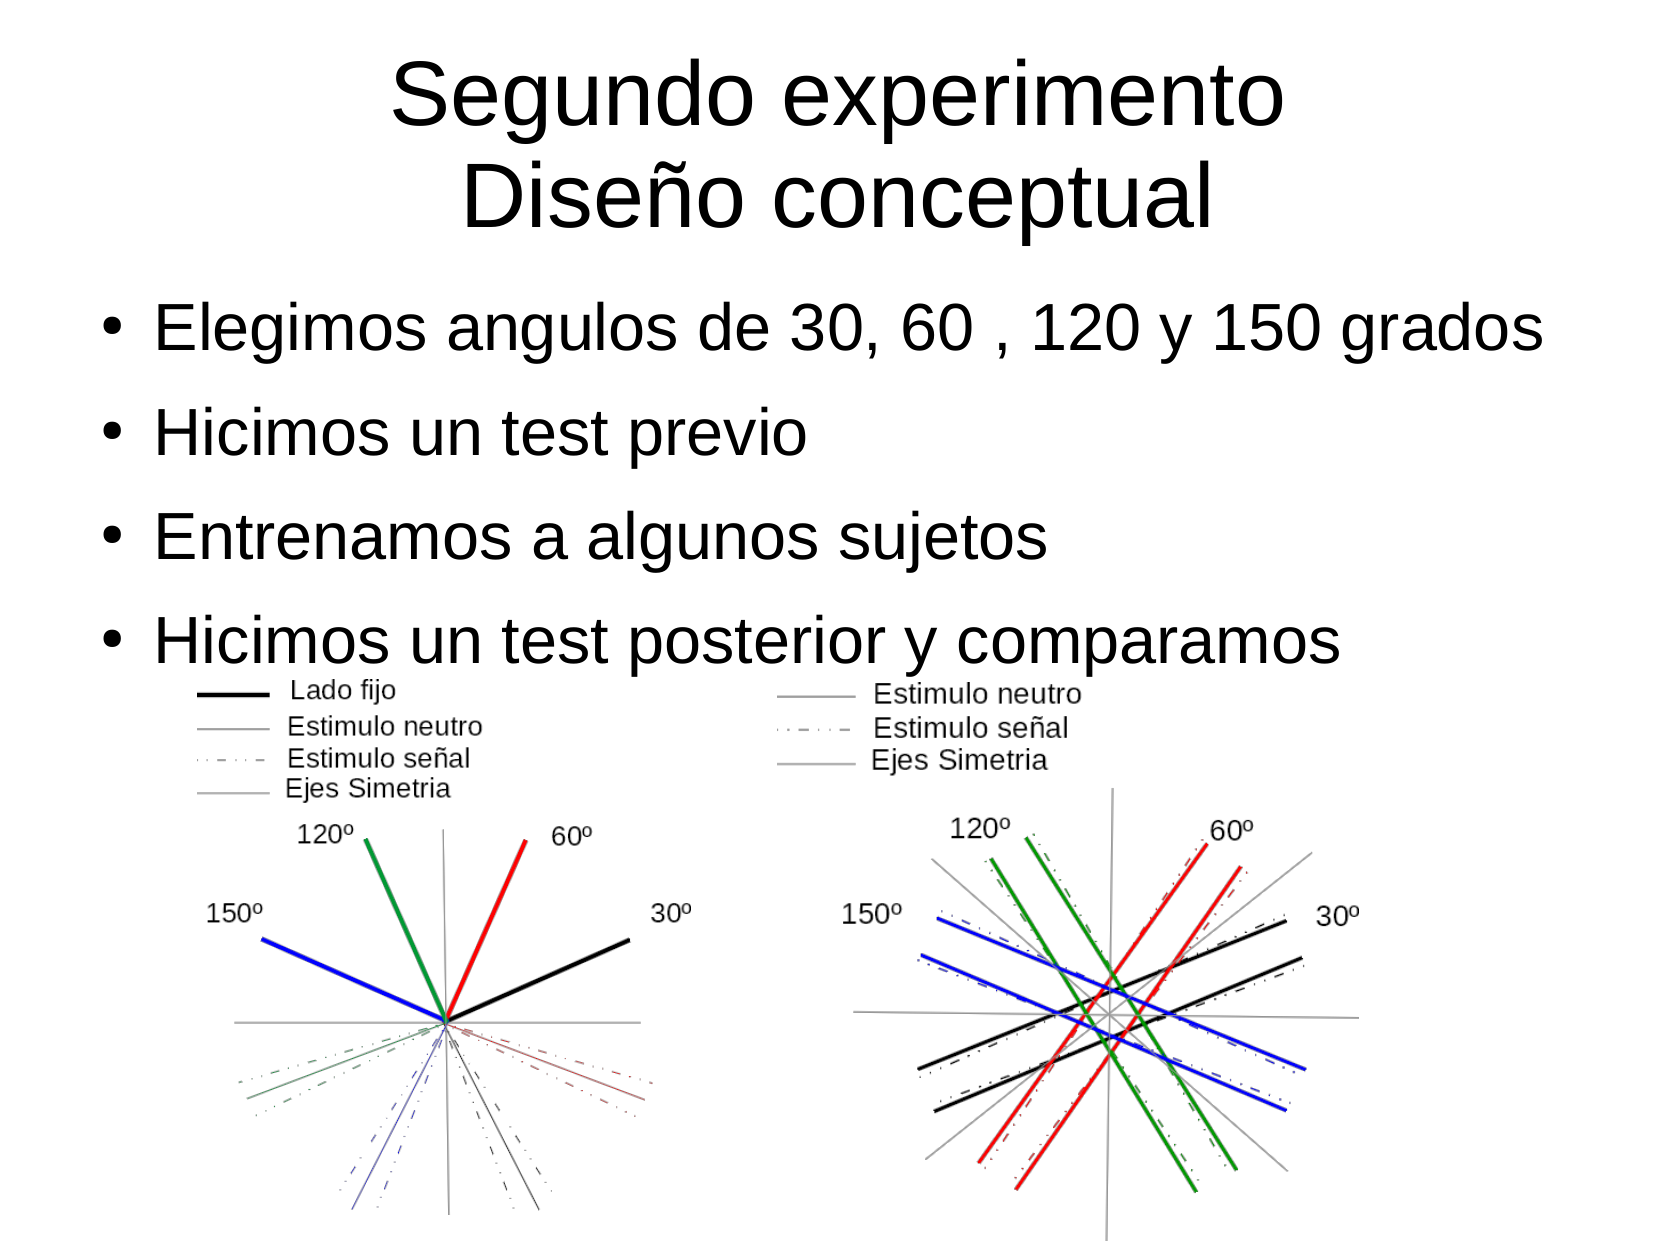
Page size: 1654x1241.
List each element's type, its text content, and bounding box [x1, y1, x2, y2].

title Segundo experimento Diseño conceptual [94, 40, 1583, 249]
picture [777, 682, 1359, 1241]
list Elegimos angulos de 30, 60 , 120 y 150 grados Hicimos un test previo Entrenamos a algunos sujetos Hicimos un test posterior y comparamos [82, 290, 1571, 792]
picture [197, 679, 691, 1216]
